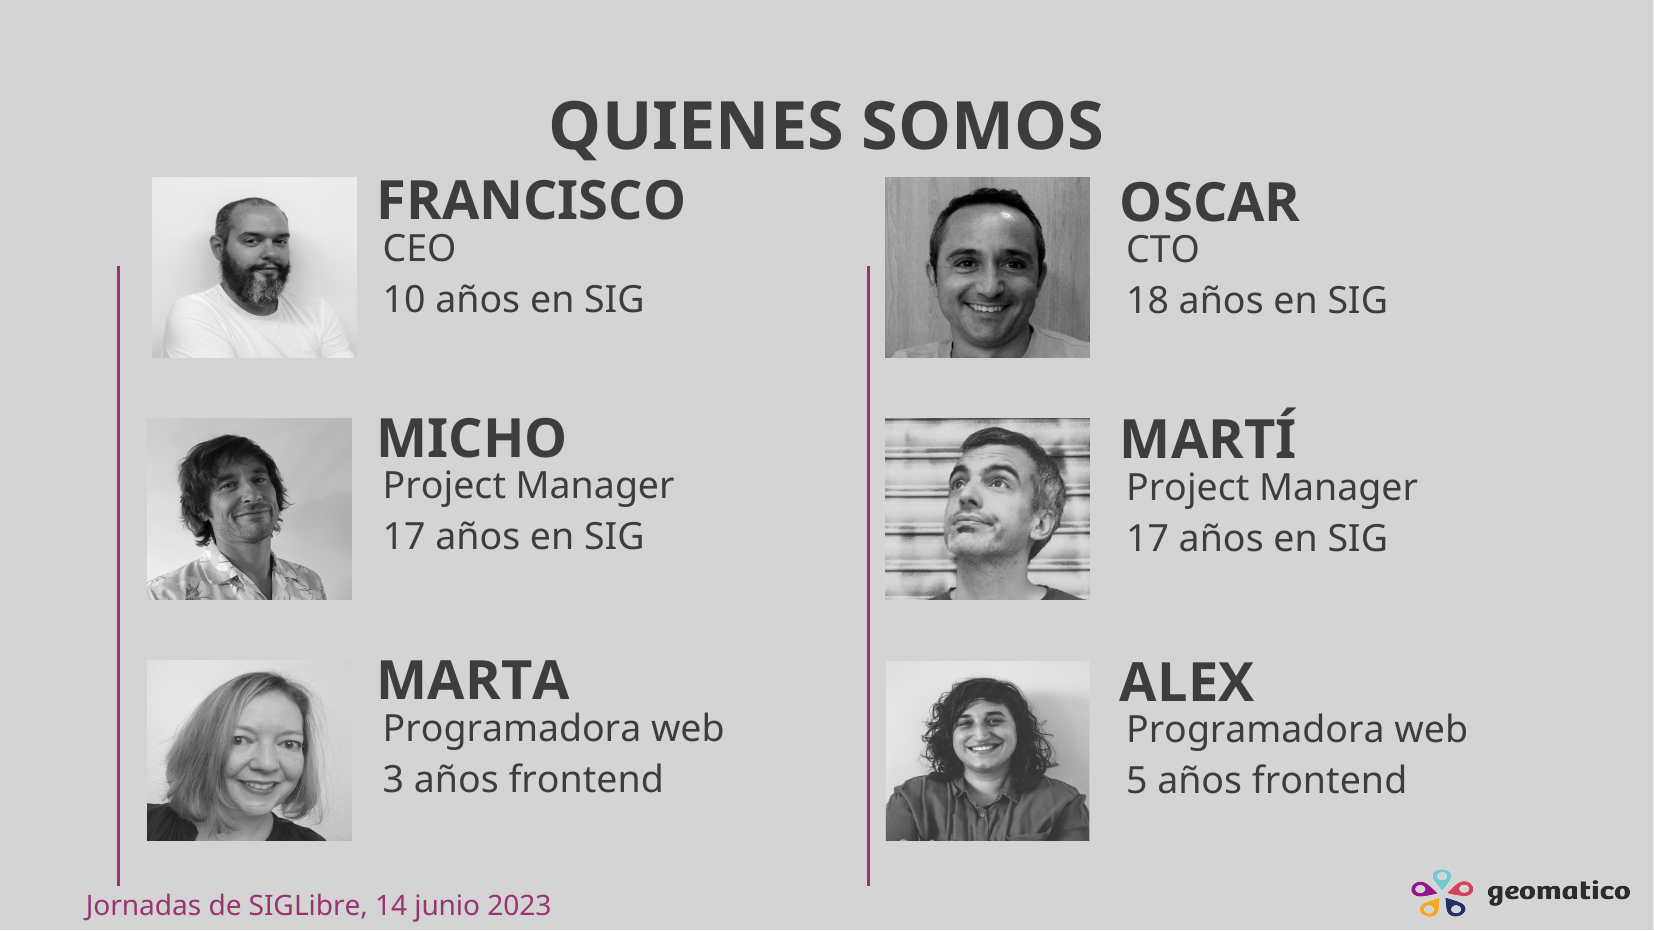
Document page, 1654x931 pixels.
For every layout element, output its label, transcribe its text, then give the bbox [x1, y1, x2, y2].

text_box Project Manager 17 años en SIG [1125, 460, 1477, 565]
picture [885, 661, 1090, 841]
picture [147, 660, 352, 841]
text_box CEO 10 años en SIG [382, 221, 734, 326]
text_box Quienes somos [177, 78, 1477, 167]
text_box CTO 18 años en SIG [1125, 222, 1477, 327]
picture [1400, 864, 1642, 922]
picture [147, 418, 352, 600]
picture [885, 177, 1090, 358]
text_box Project Manager 17 años en SIG [382, 458, 734, 563]
text_box MARTÍ [1120, 407, 1471, 470]
text_box MARTA [376, 647, 728, 710]
text_box OSCAR [1120, 169, 1471, 232]
picture [152, 177, 357, 358]
text_box Programadora web 3 años frontend [382, 700, 734, 806]
text_box FRANCISCO [376, 168, 728, 231]
text_box MICHO [376, 405, 728, 468]
text_box ALEX [1120, 649, 1471, 712]
picture [885, 418, 1090, 600]
text_box Programadora web 5 años frontend [1125, 702, 1477, 807]
